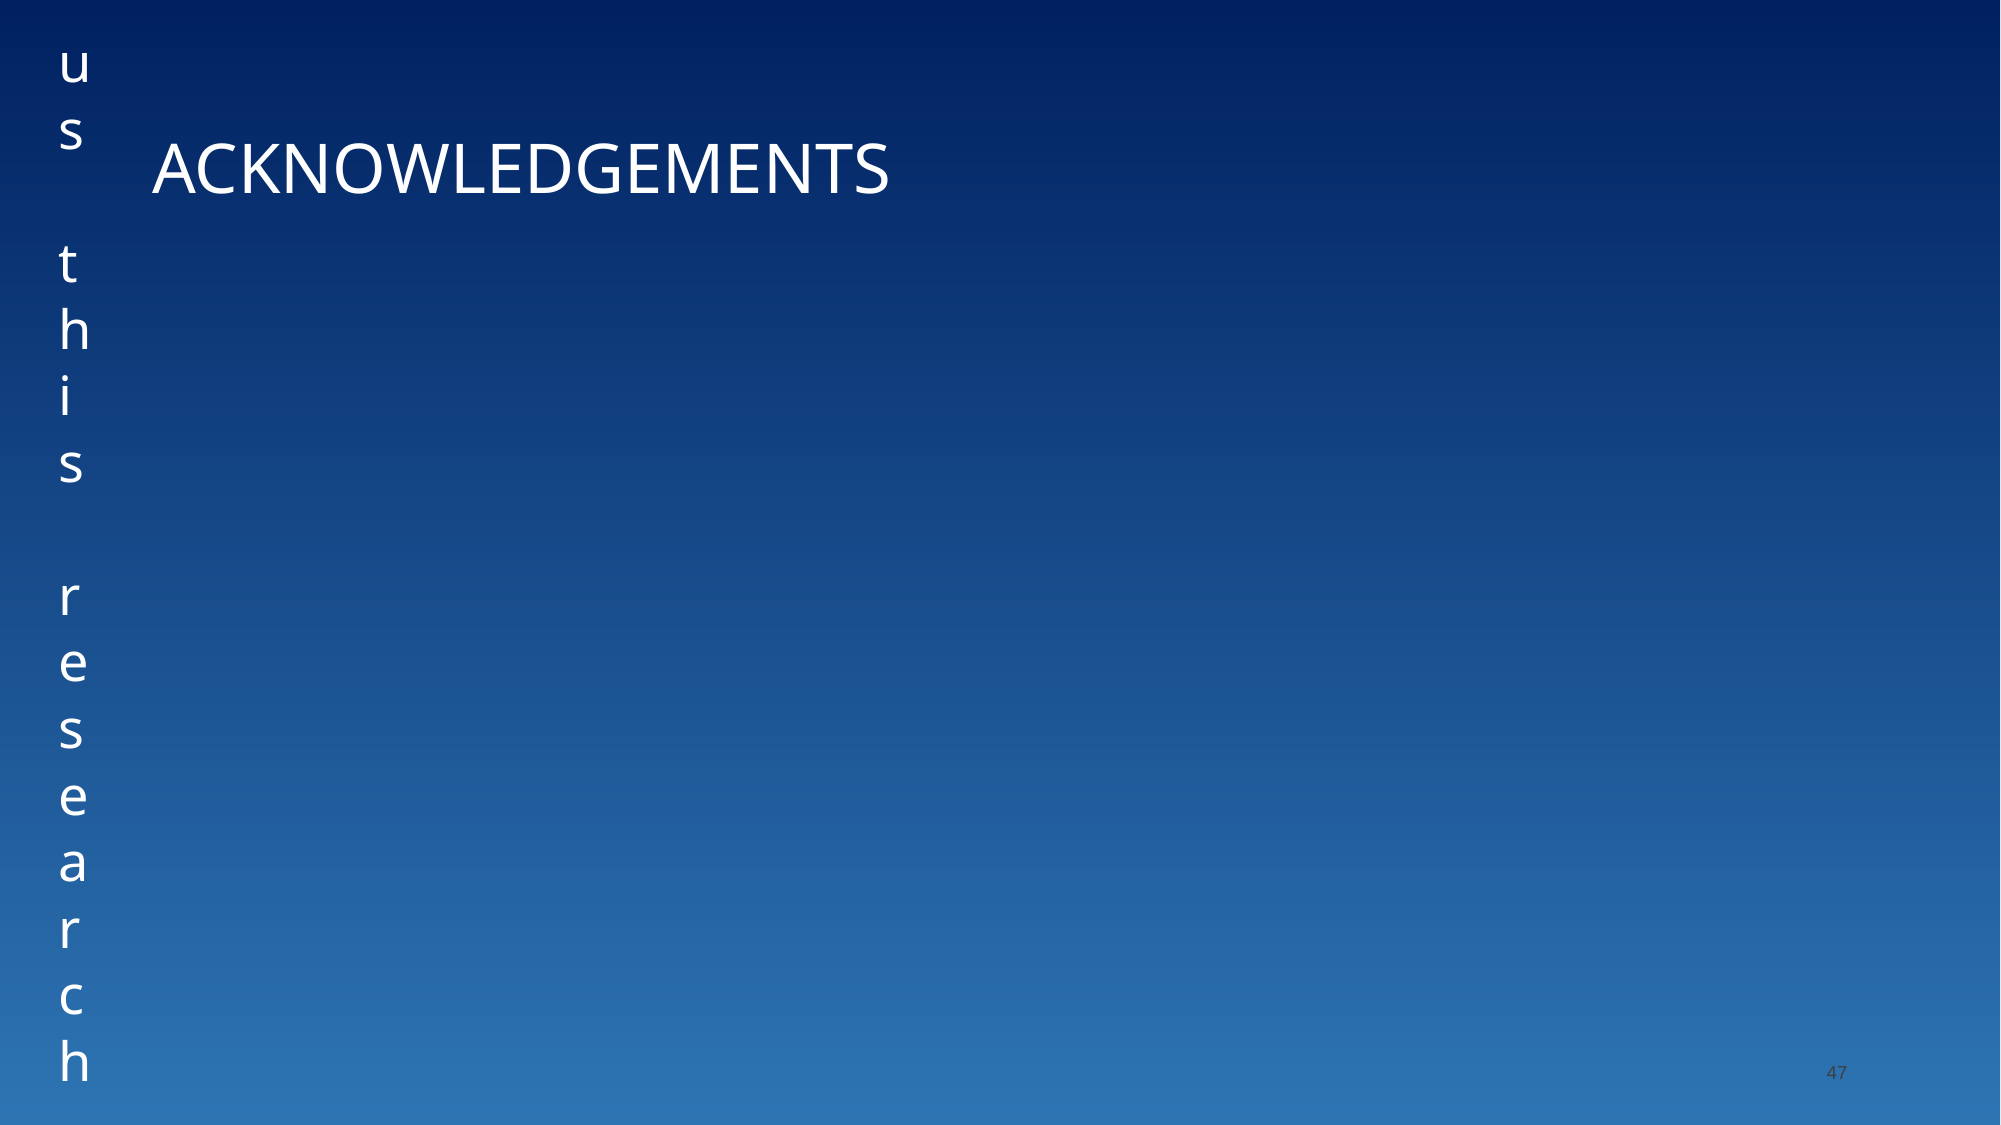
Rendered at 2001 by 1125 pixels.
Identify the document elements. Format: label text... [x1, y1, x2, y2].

slide_number 47 [1412, 1042, 1863, 1103]
title ACKNOWLEDGEMENTS [137, 59, 1863, 278]
